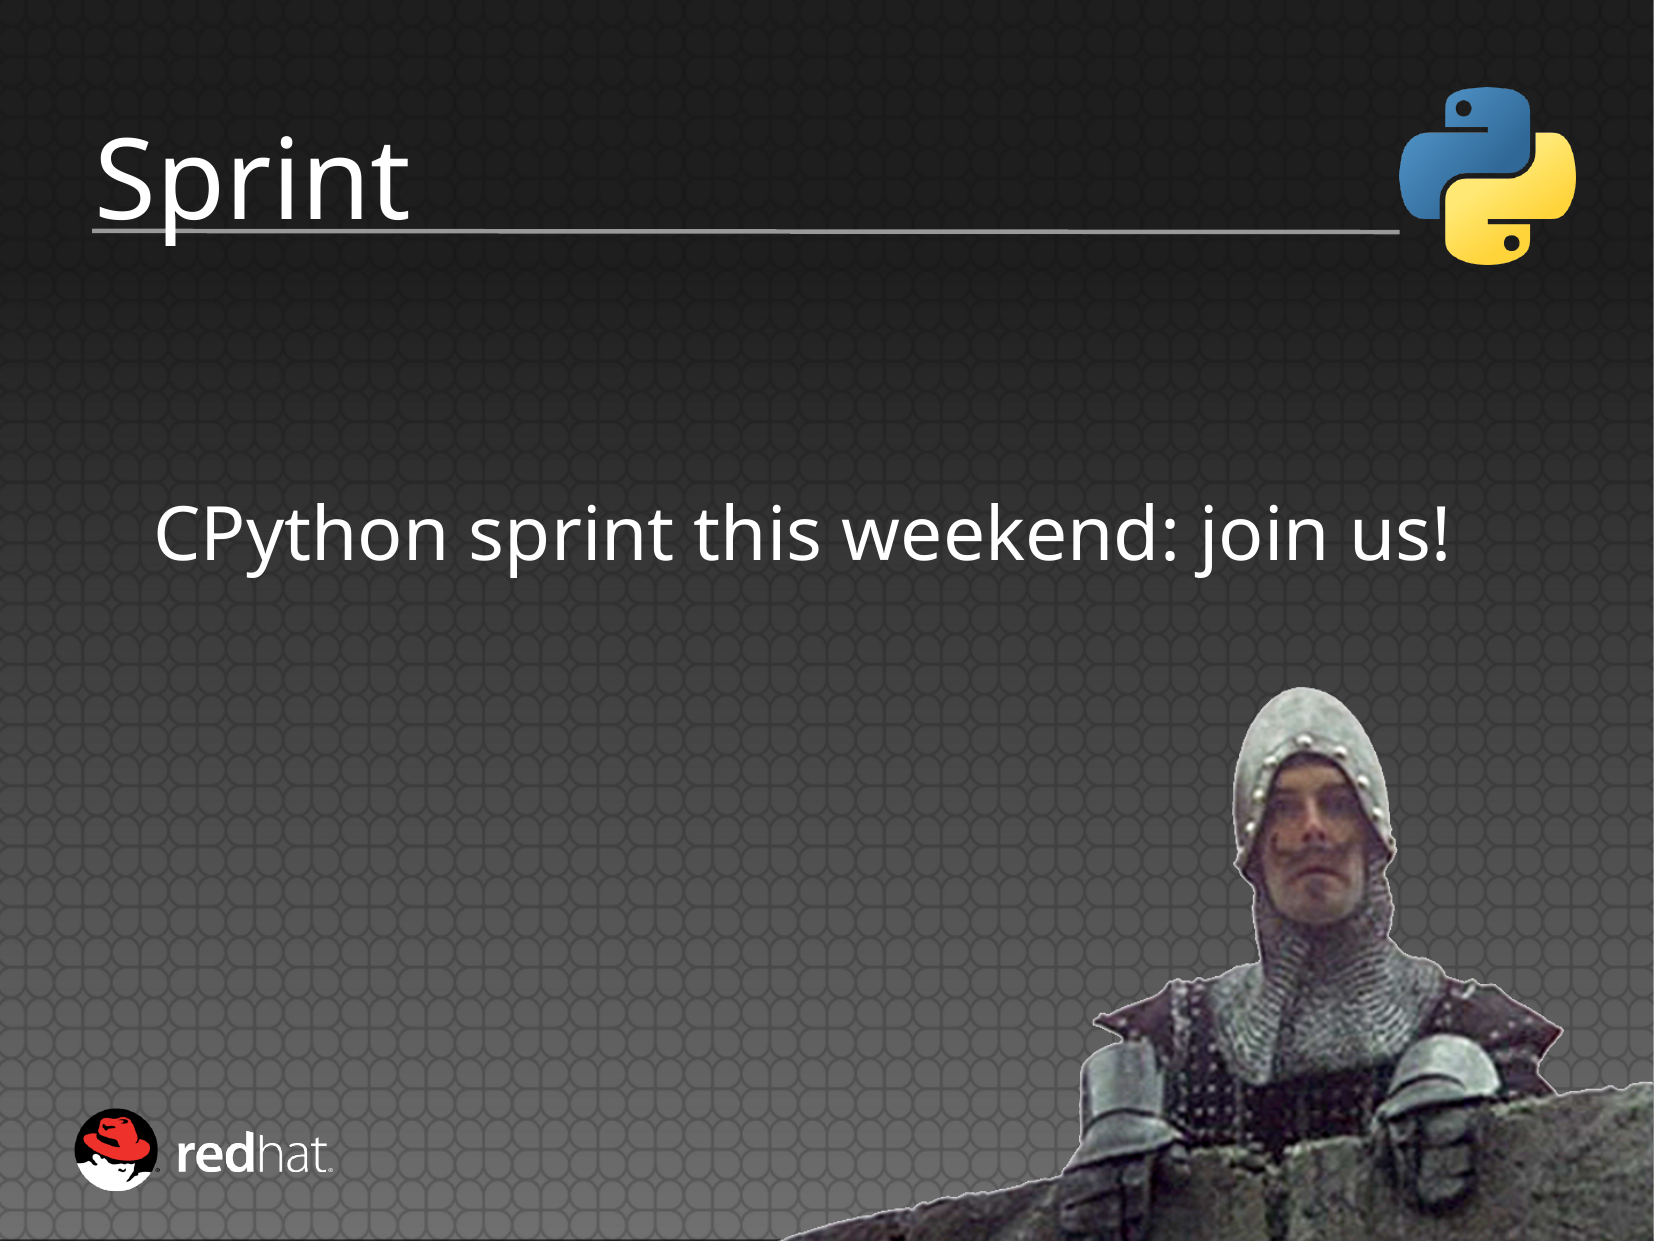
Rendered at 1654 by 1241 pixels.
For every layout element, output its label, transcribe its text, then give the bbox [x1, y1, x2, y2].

title Sprint [94, 100, 1426, 251]
list CPython sprint this weekend: join us! [82, 480, 1571, 1241]
picture [0, 0, 1654, 1241]
